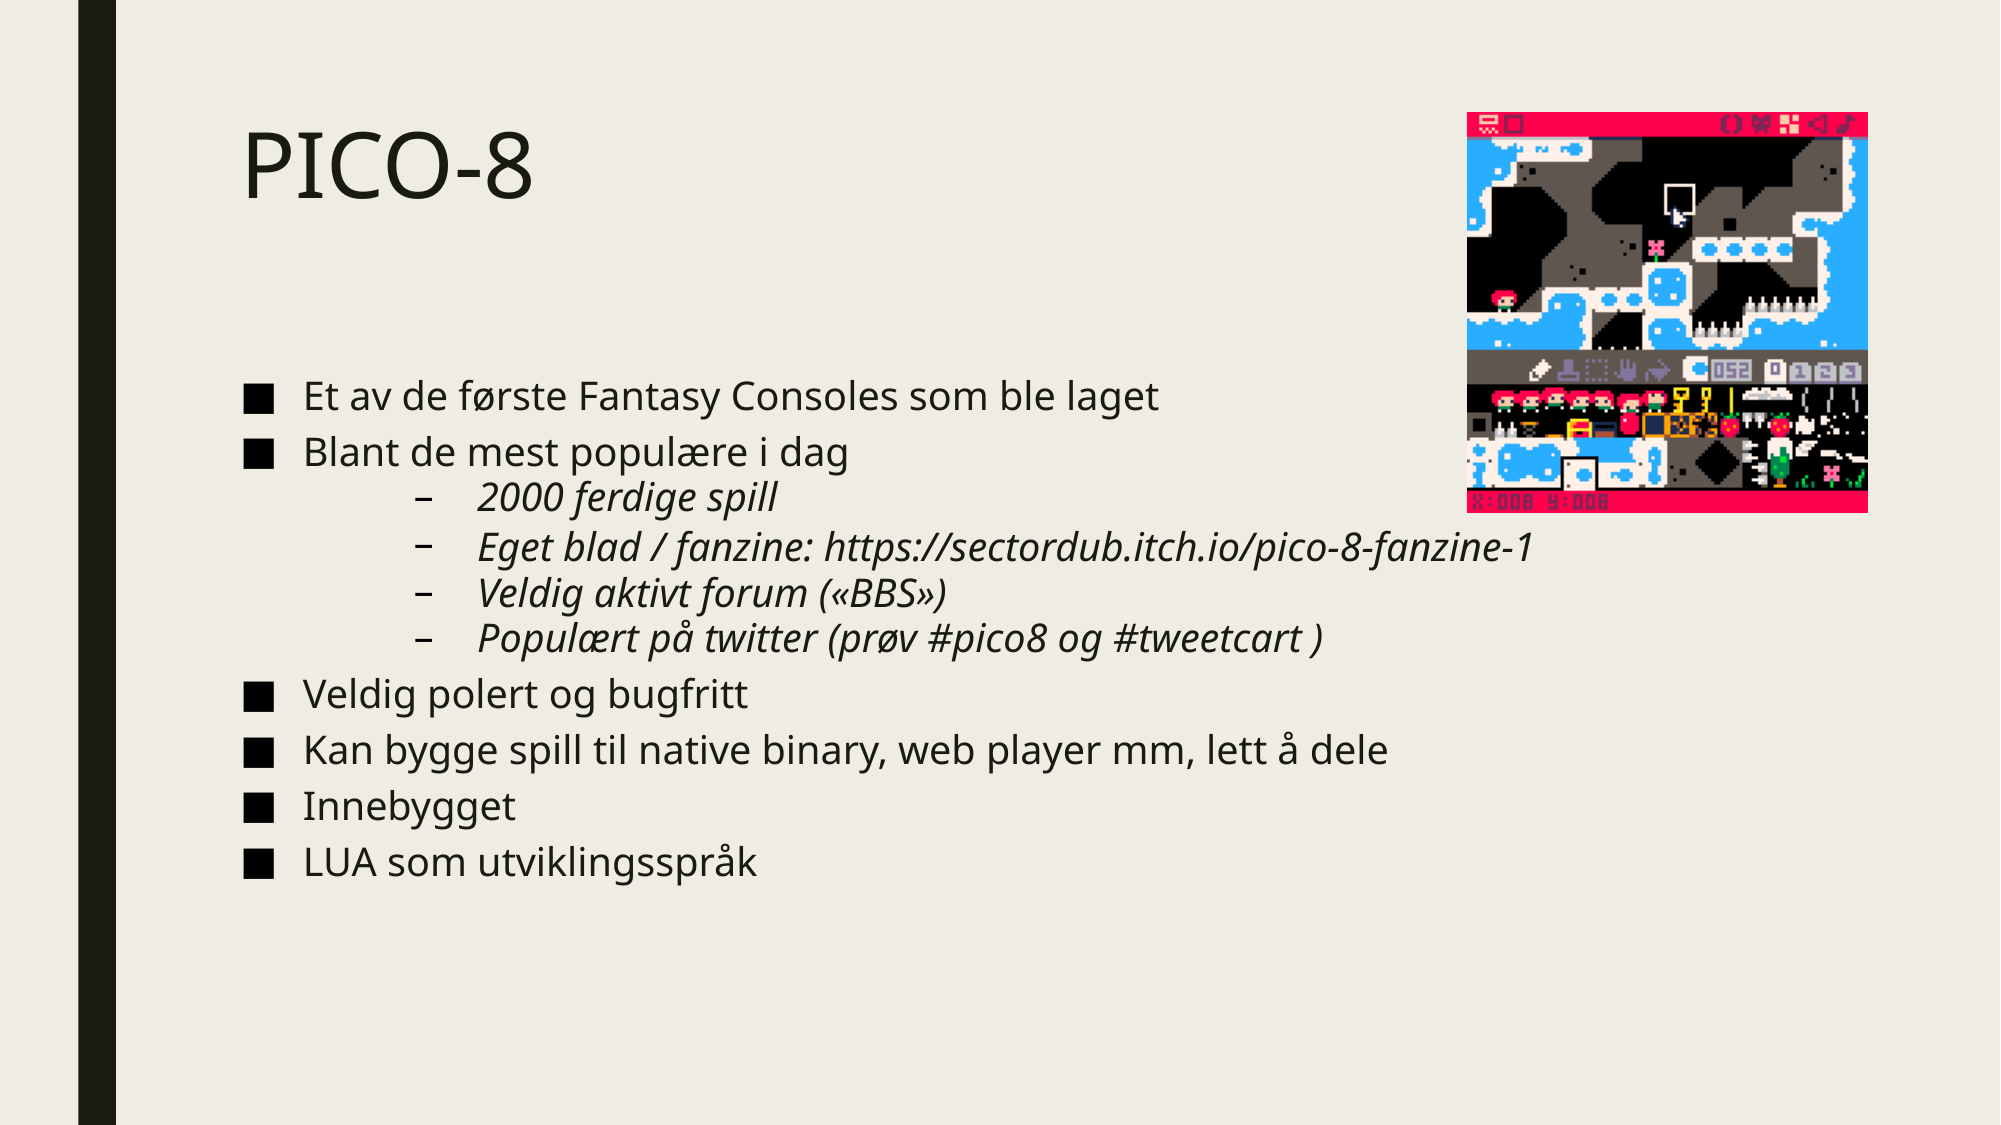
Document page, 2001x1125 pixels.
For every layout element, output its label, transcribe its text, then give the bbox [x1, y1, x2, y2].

picture [1467, 112, 1868, 513]
list Et av de første Fantasy Consoles som ble laget Blant de mest populære i dag 2000 ferdige spill Eget blad / fanzine: https://sectordub.itch.io/pico-8-fanzine-1 Veldig aktivt forum («BBS») Populært på twitter (prøv #pico8 og #tweetcart ) Veldig polert og bugfritt Kan bygge spill til native binary, web player mm, lett å dele Innebygget LUA som utviklingsspråk [225, 375, 1801, 963]
title PICO-8 [225, 112, 1467, 357]
